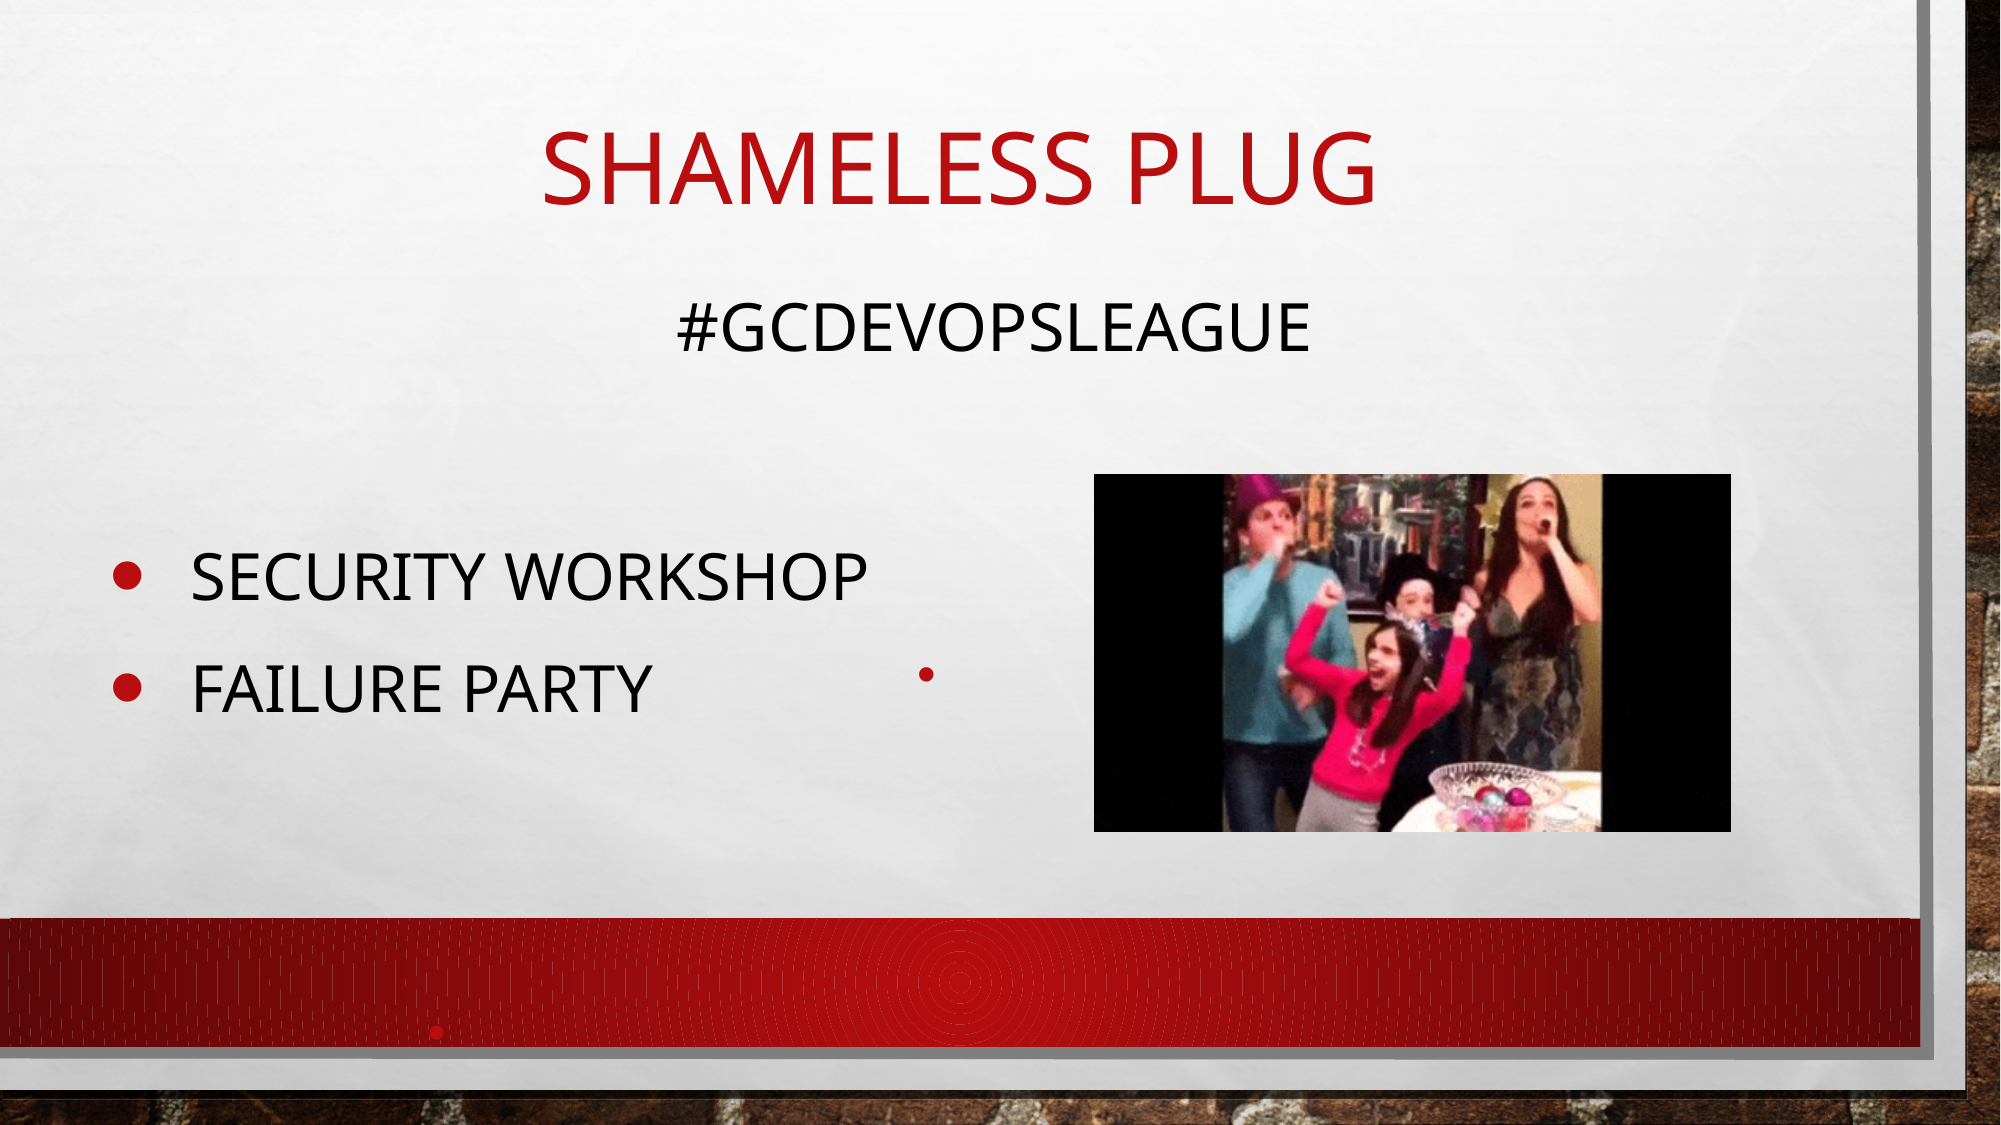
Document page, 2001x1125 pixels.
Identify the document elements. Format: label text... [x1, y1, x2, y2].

picture [1094, 474, 1731, 832]
list #GCDEVOPSLeague [113, 268, 1876, 384]
text_box Security Workshop Failure Party [94, 512, 950, 794]
title Shameless plug [65, 110, 1857, 222]
